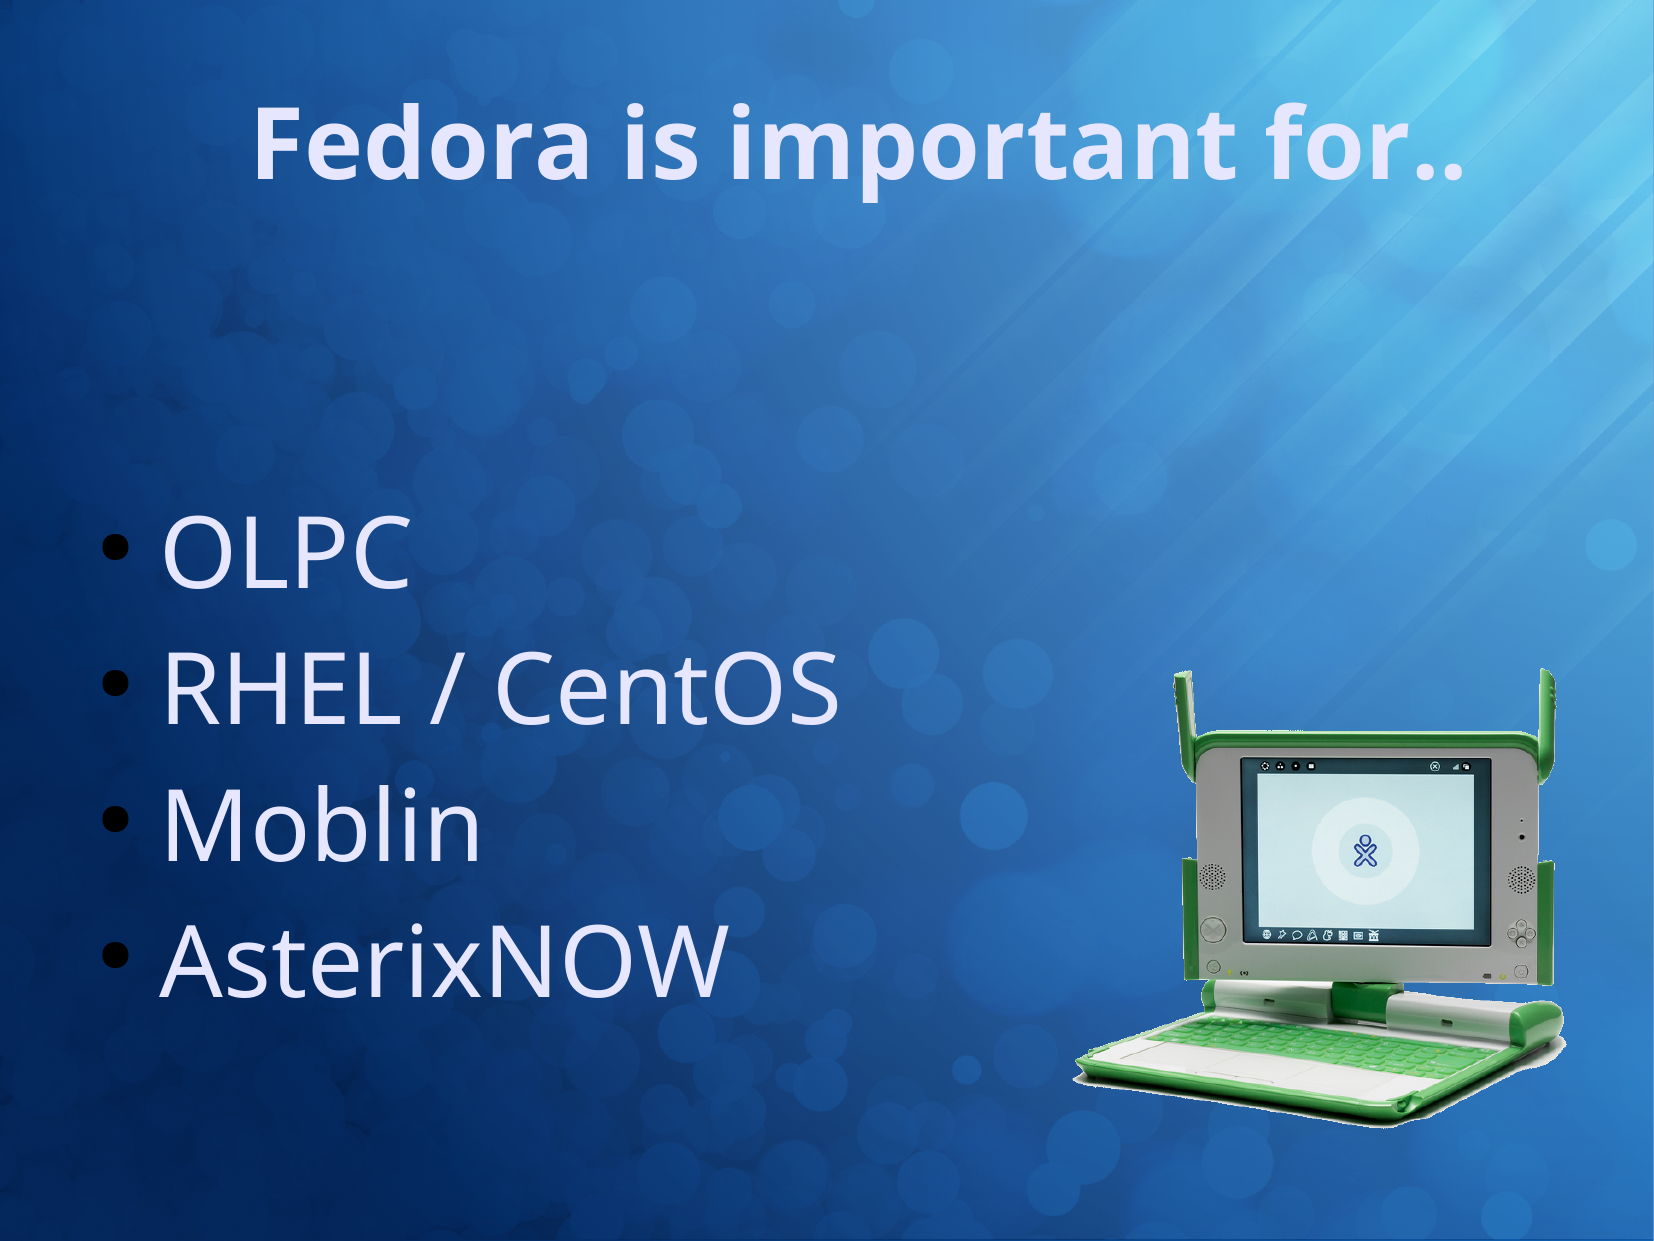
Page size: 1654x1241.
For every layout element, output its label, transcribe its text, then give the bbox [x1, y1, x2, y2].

text_box Fedora is important for.. OLPC RHEL / CentOS Moblin AsterixNOW [97, 92, 1586, 1007]
picture [0, 0, 1654, 1241]
